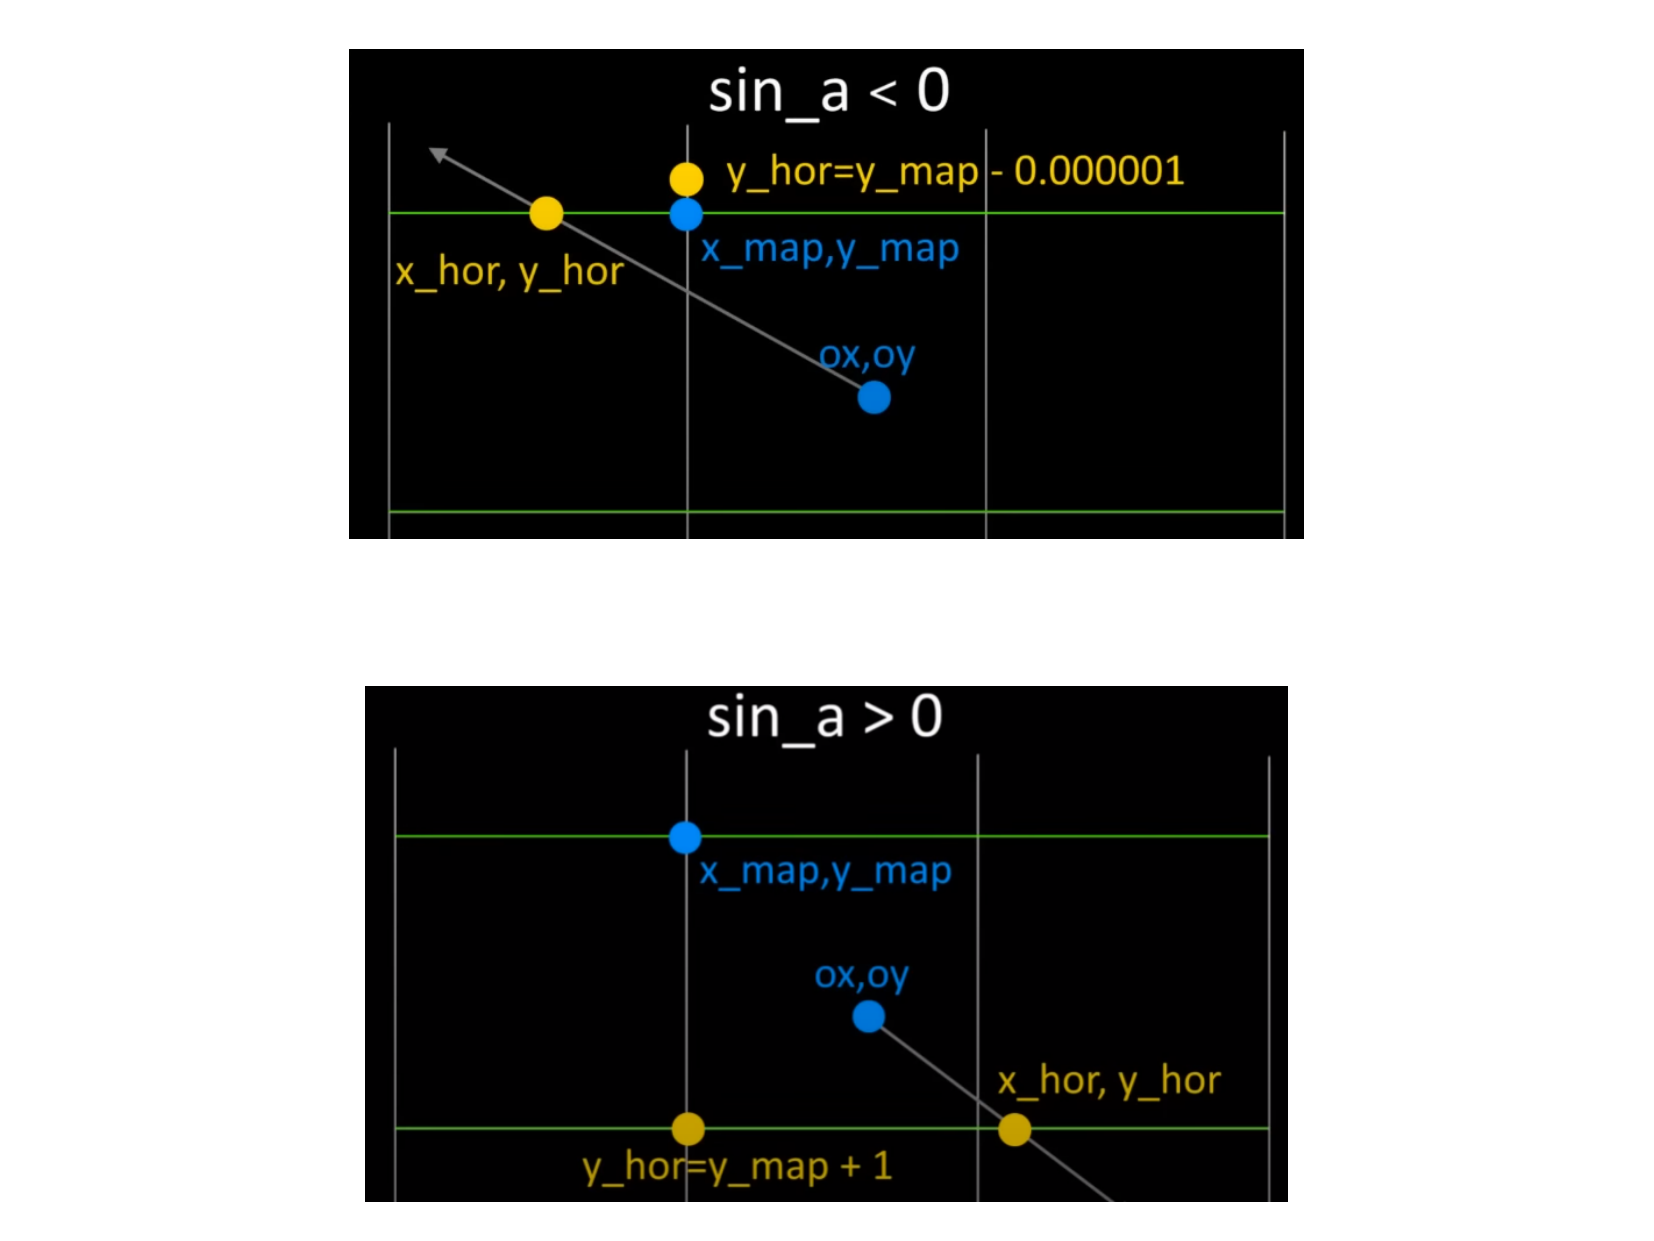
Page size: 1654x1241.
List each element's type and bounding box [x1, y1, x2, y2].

picture [365, 686, 1288, 1202]
picture [349, 49, 1304, 539]
